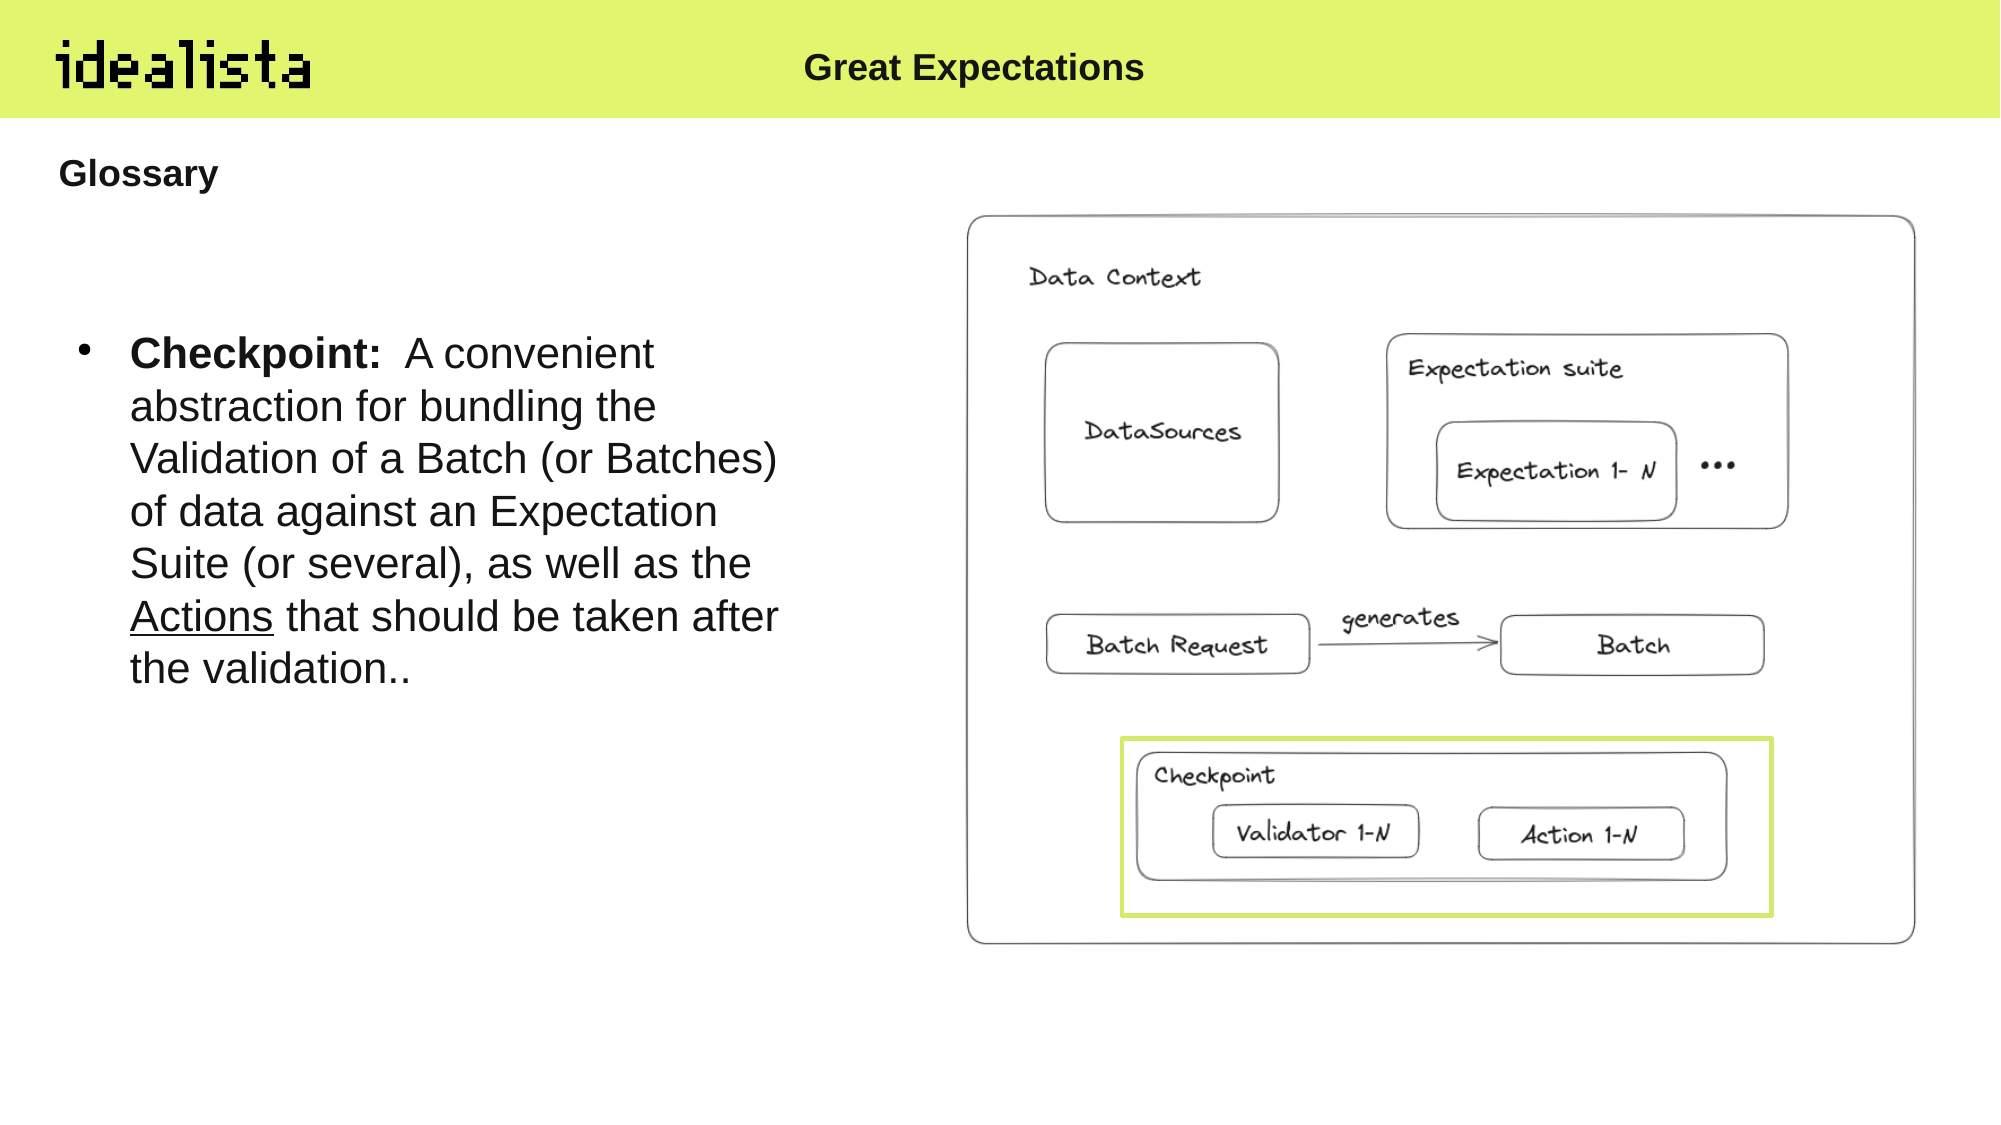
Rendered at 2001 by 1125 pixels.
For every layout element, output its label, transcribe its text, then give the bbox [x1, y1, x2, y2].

picture [915, 194, 1966, 993]
list Checkpoint: A convenient abstraction for bundling the Validation of a Batch (or Batches) of data against an Expectation Suite (or several), as well as the Actions that should be taken after the validation.. [59, 324, 827, 384]
picture [53, 36, 318, 92]
title Glossary [58, 147, 1949, 195]
title Great Expectations [590, 41, 1359, 89]
